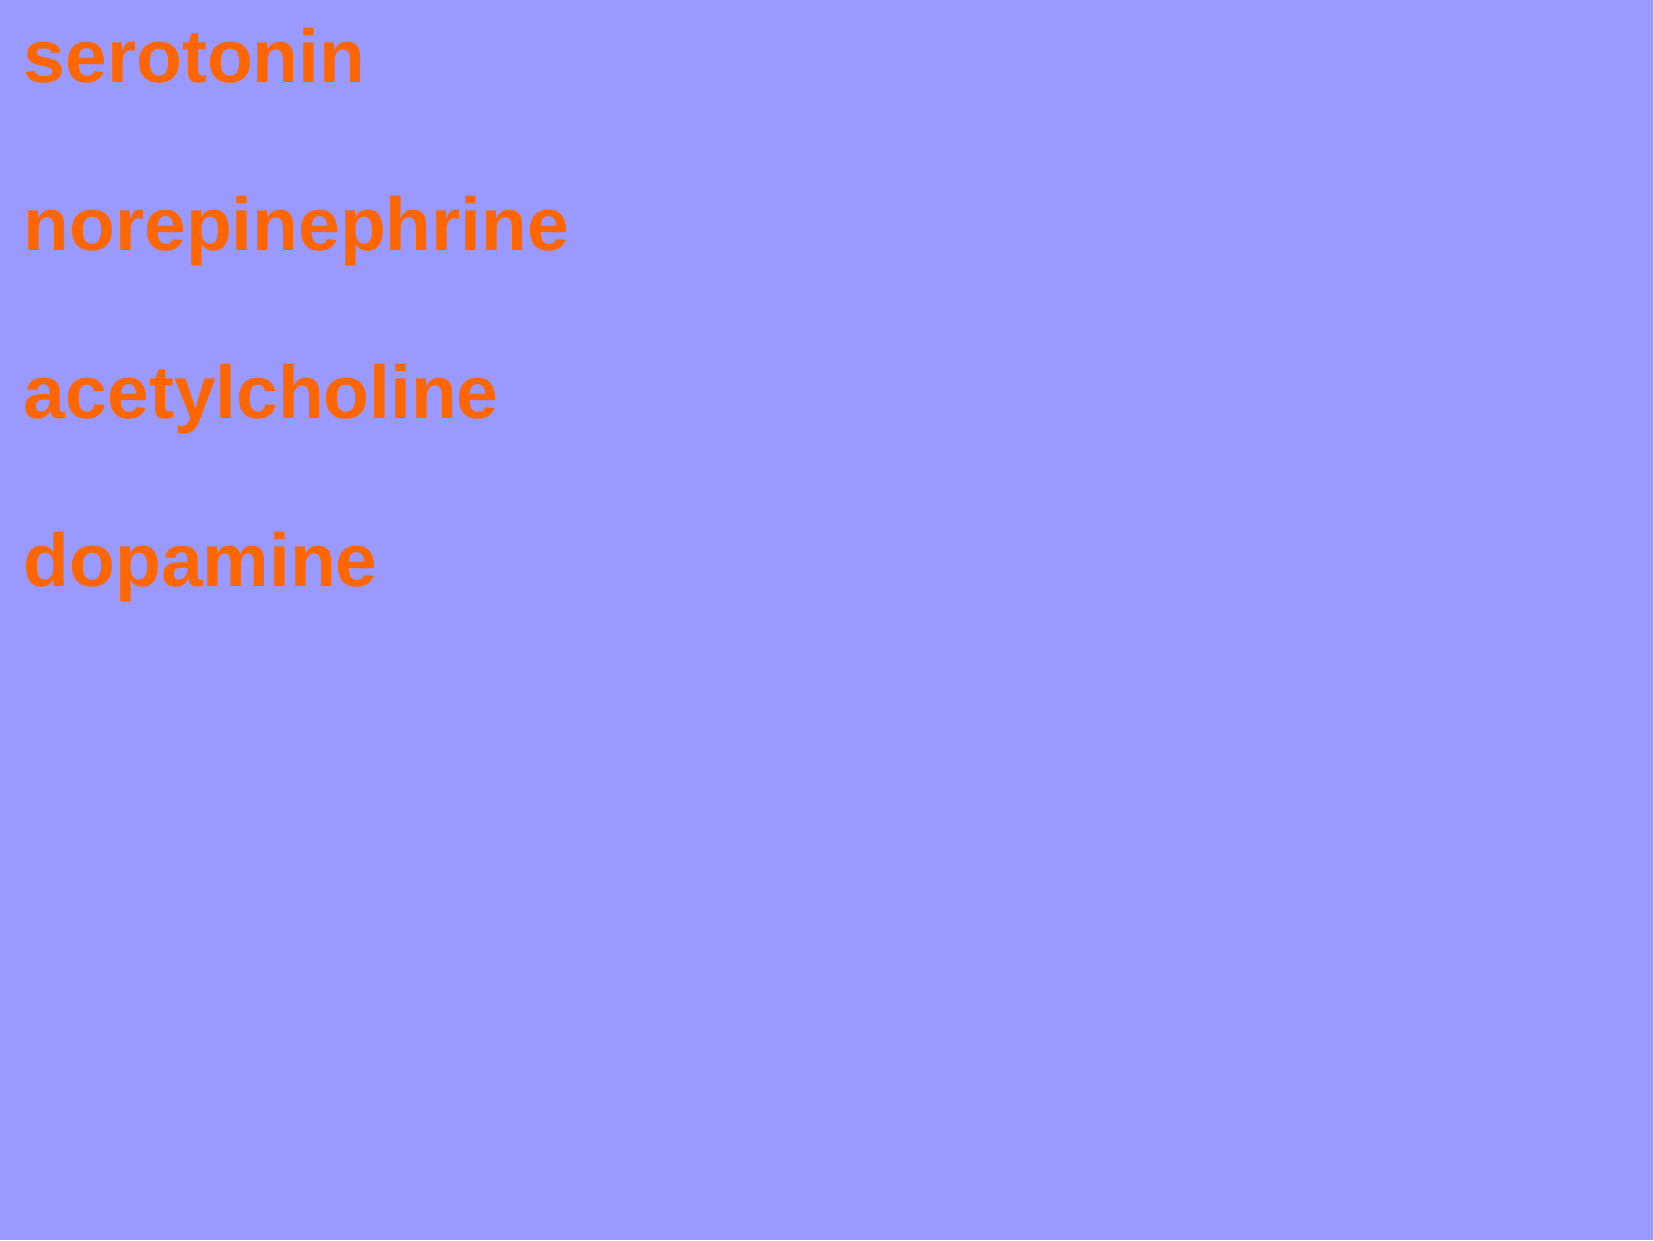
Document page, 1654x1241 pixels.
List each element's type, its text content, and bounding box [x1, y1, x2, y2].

text_box serotonin norepinephrine acetylcholine dopamine [9, 6, 585, 610]
